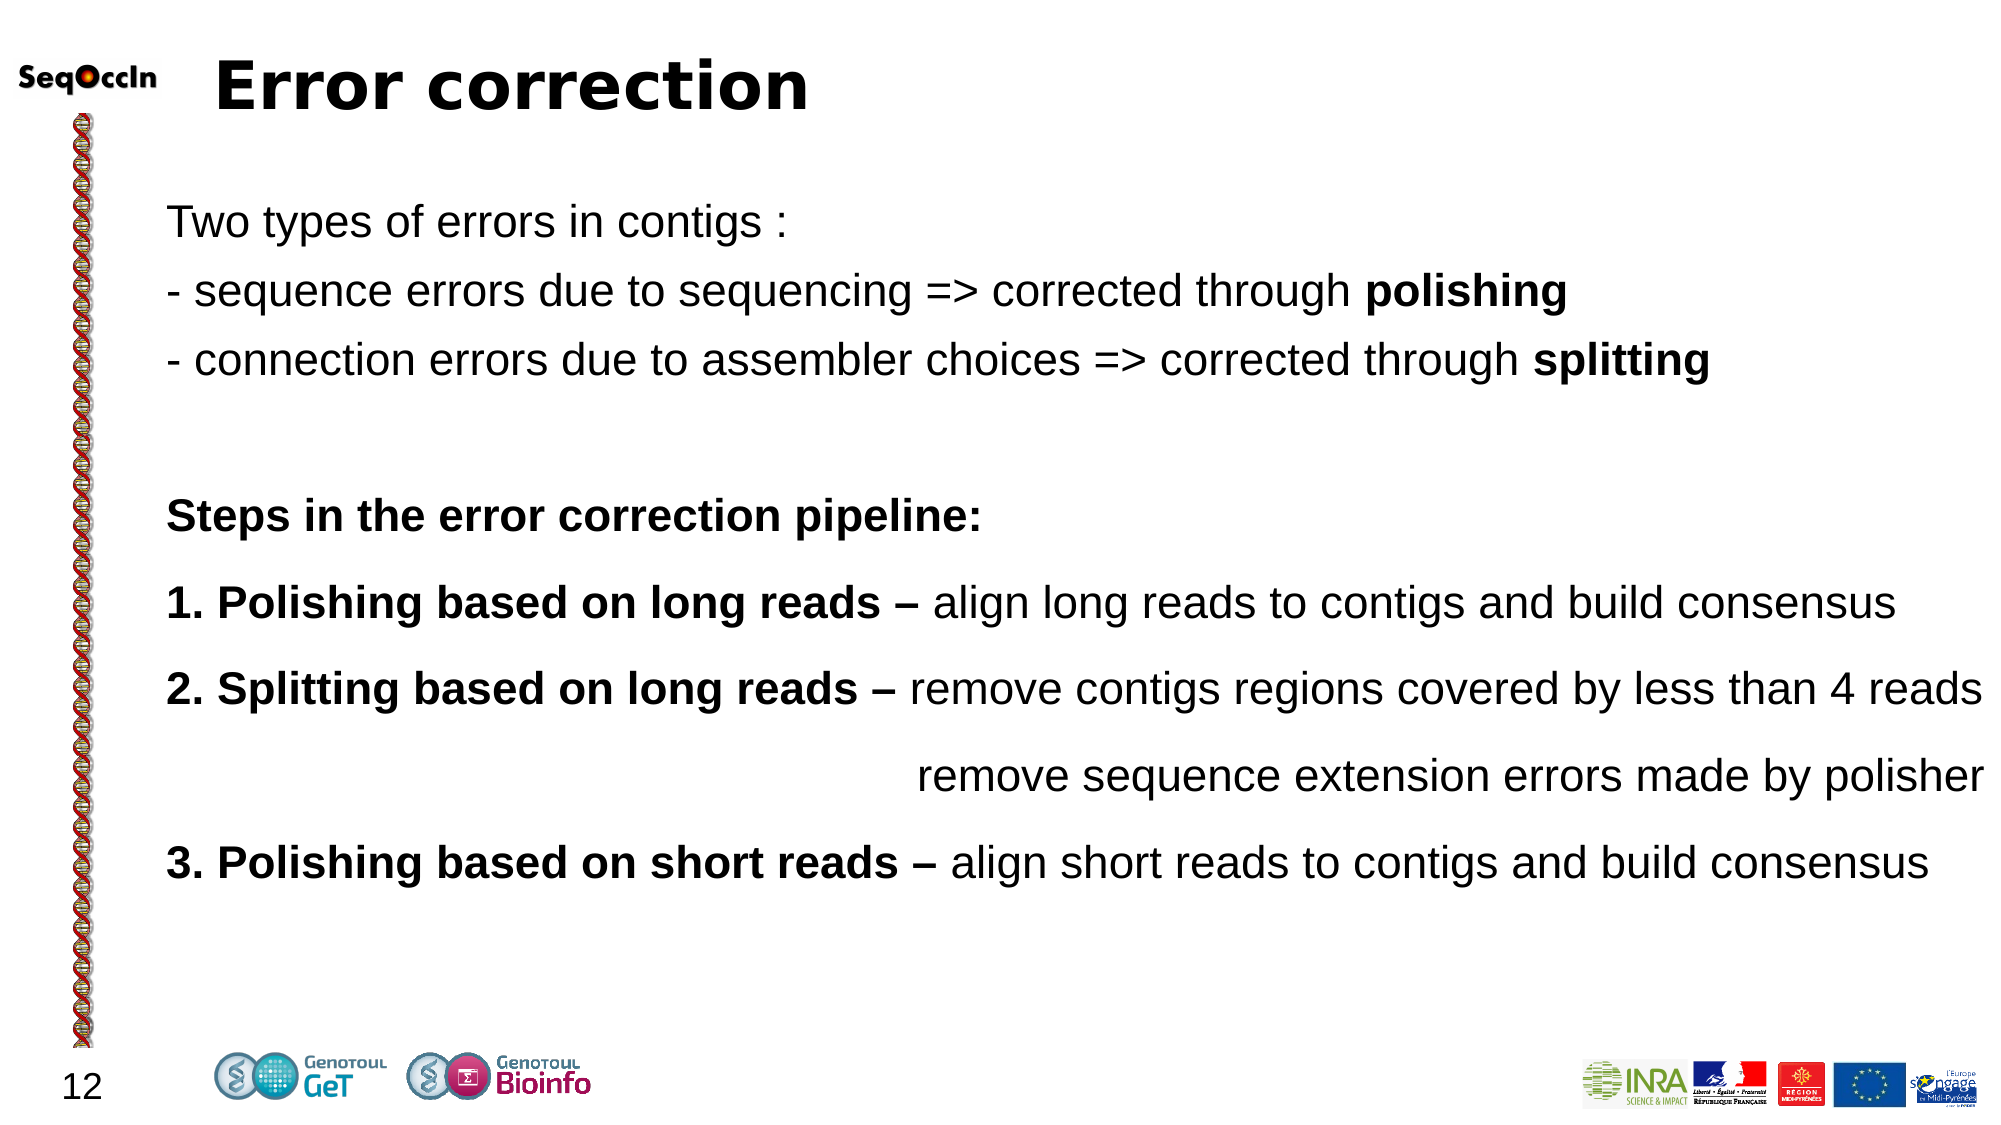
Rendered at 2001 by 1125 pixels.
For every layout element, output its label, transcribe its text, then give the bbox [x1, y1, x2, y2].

picture [208, 1046, 392, 1106]
picture [1832, 1061, 1983, 1111]
picture [13, 58, 162, 99]
picture [1581, 1059, 1689, 1109]
text_box Two types of errors in contigs : - sequence errors due to sequencing => corrected through polishing - connection errors due to assembler choices => corrected through splitting Steps in the error correction pipeline: 1. Polishing based on long reads – align long reads to contigs and build consensus 2. Splitting based on long reads – remove contigs regions covered by less than 4 reads remove sequence extension errors made by polisher 3. Polishing based on short reads – align short reads to contigs and build consensus [151, 188, 2000, 983]
title Error correction [198, 21, 1924, 130]
picture [400, 1046, 597, 1106]
picture [1778, 1062, 1825, 1106]
picture [73, 113, 91, 1048]
